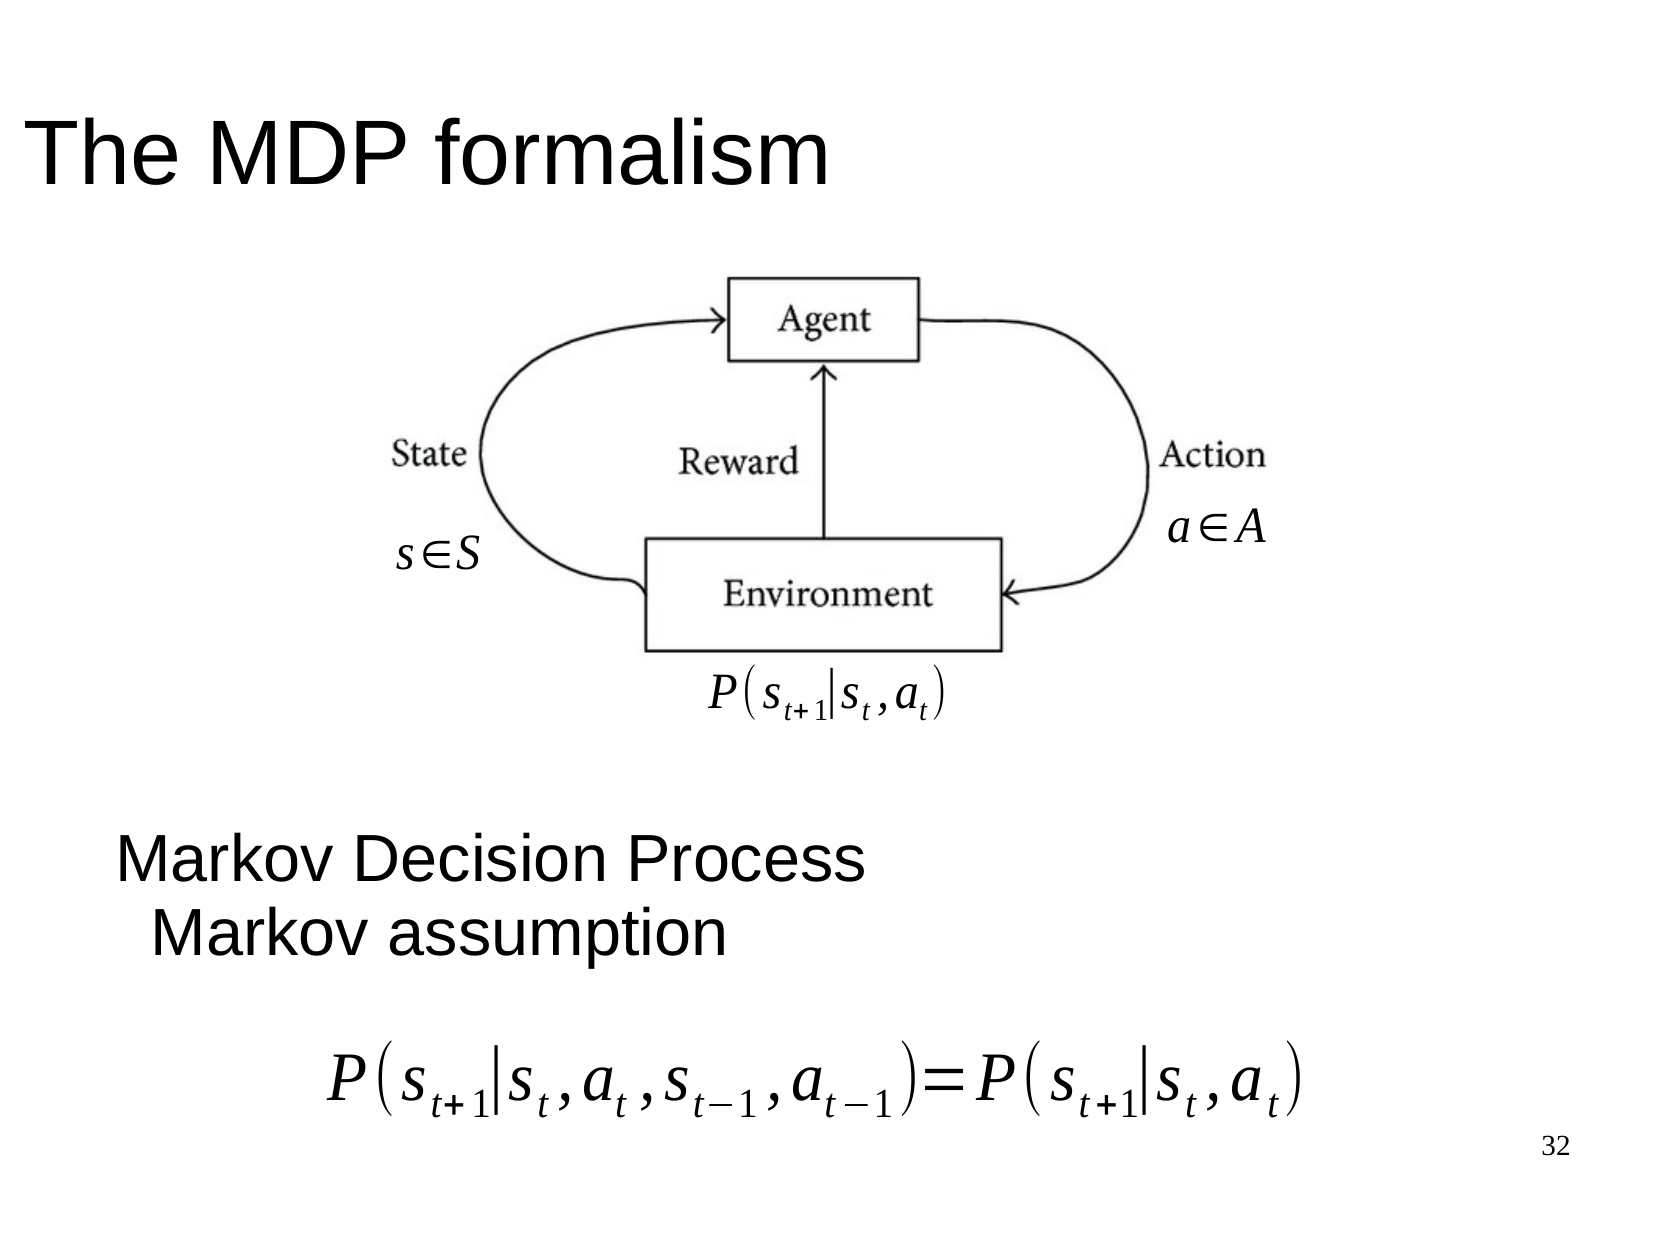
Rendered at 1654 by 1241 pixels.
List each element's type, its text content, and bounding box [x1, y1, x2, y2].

chart [1155, 497, 1281, 556]
chart [383, 525, 496, 583]
title The MDP formalism [23, 49, 1512, 257]
text_box Markov Decision Process Markov assumption [79, 820, 1501, 1045]
chart [693, 660, 961, 727]
picture [360, 246, 1298, 684]
chart [307, 1035, 1321, 1126]
